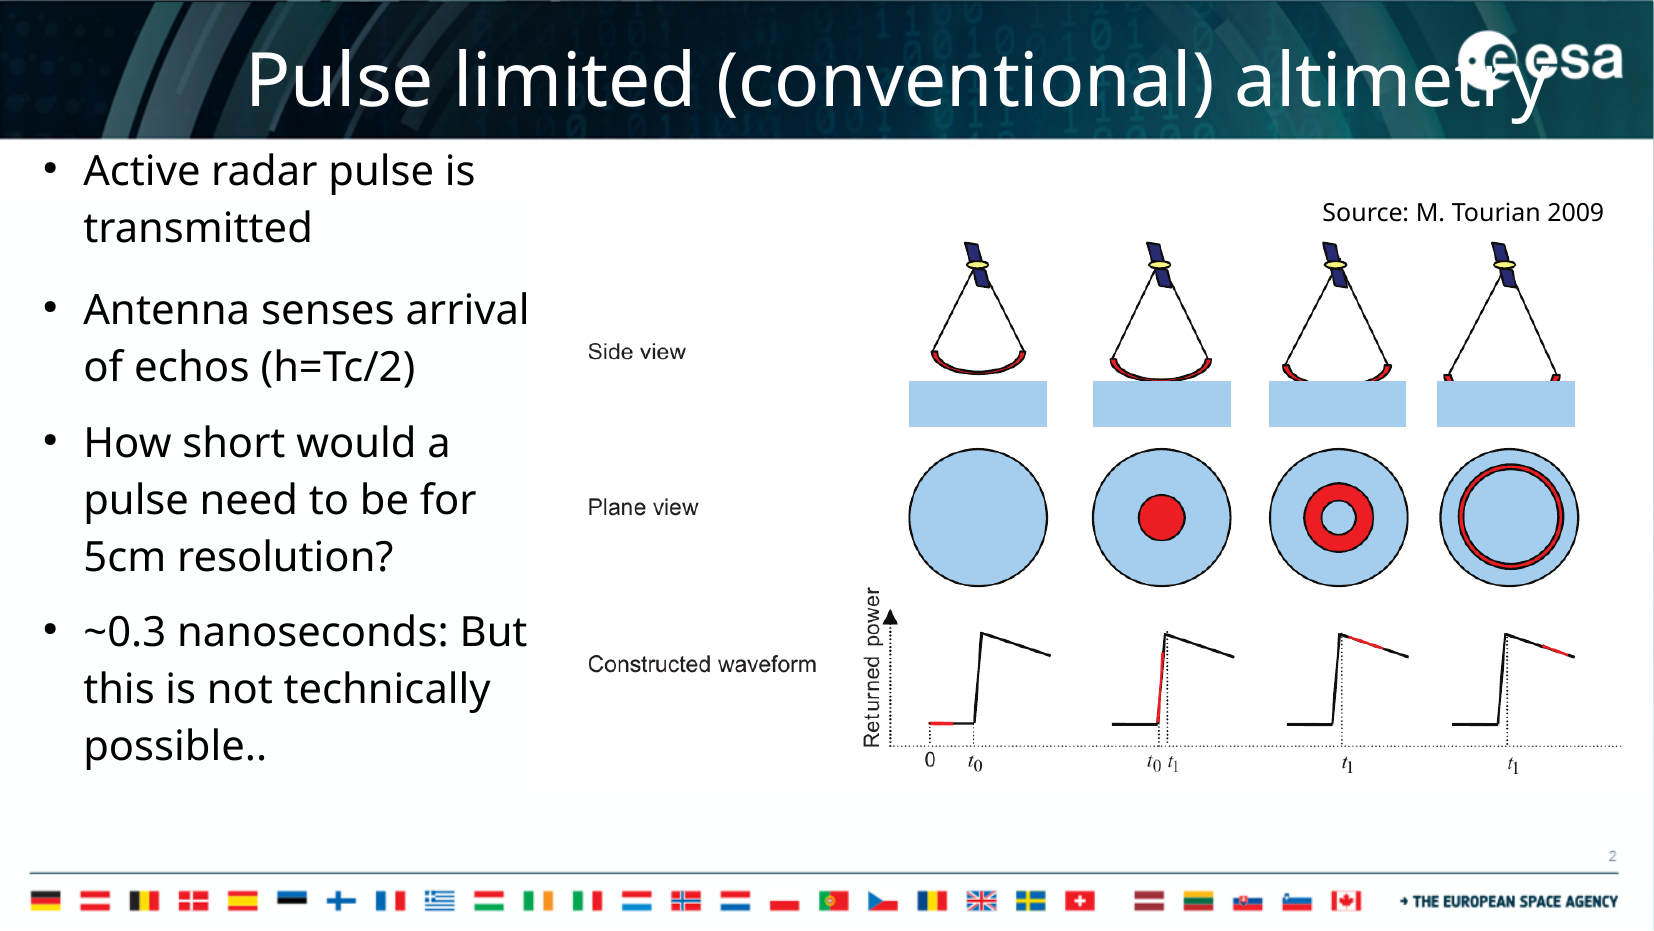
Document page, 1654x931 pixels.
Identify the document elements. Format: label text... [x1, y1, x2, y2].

title Pulse limited (conventional) altimetry [225, 13, 1571, 142]
text_box Source: M. Tourian 2009 [1307, 187, 1641, 237]
list Active radar pulse is transmitted Antenna senses arrival of echos (h=Tc/2) How short would a pulse need to be for 5cm resolution? ~0.3 nanoseconds: But this is not technically possible.. [29, 140, 563, 788]
picture [0, 0, 1654, 931]
